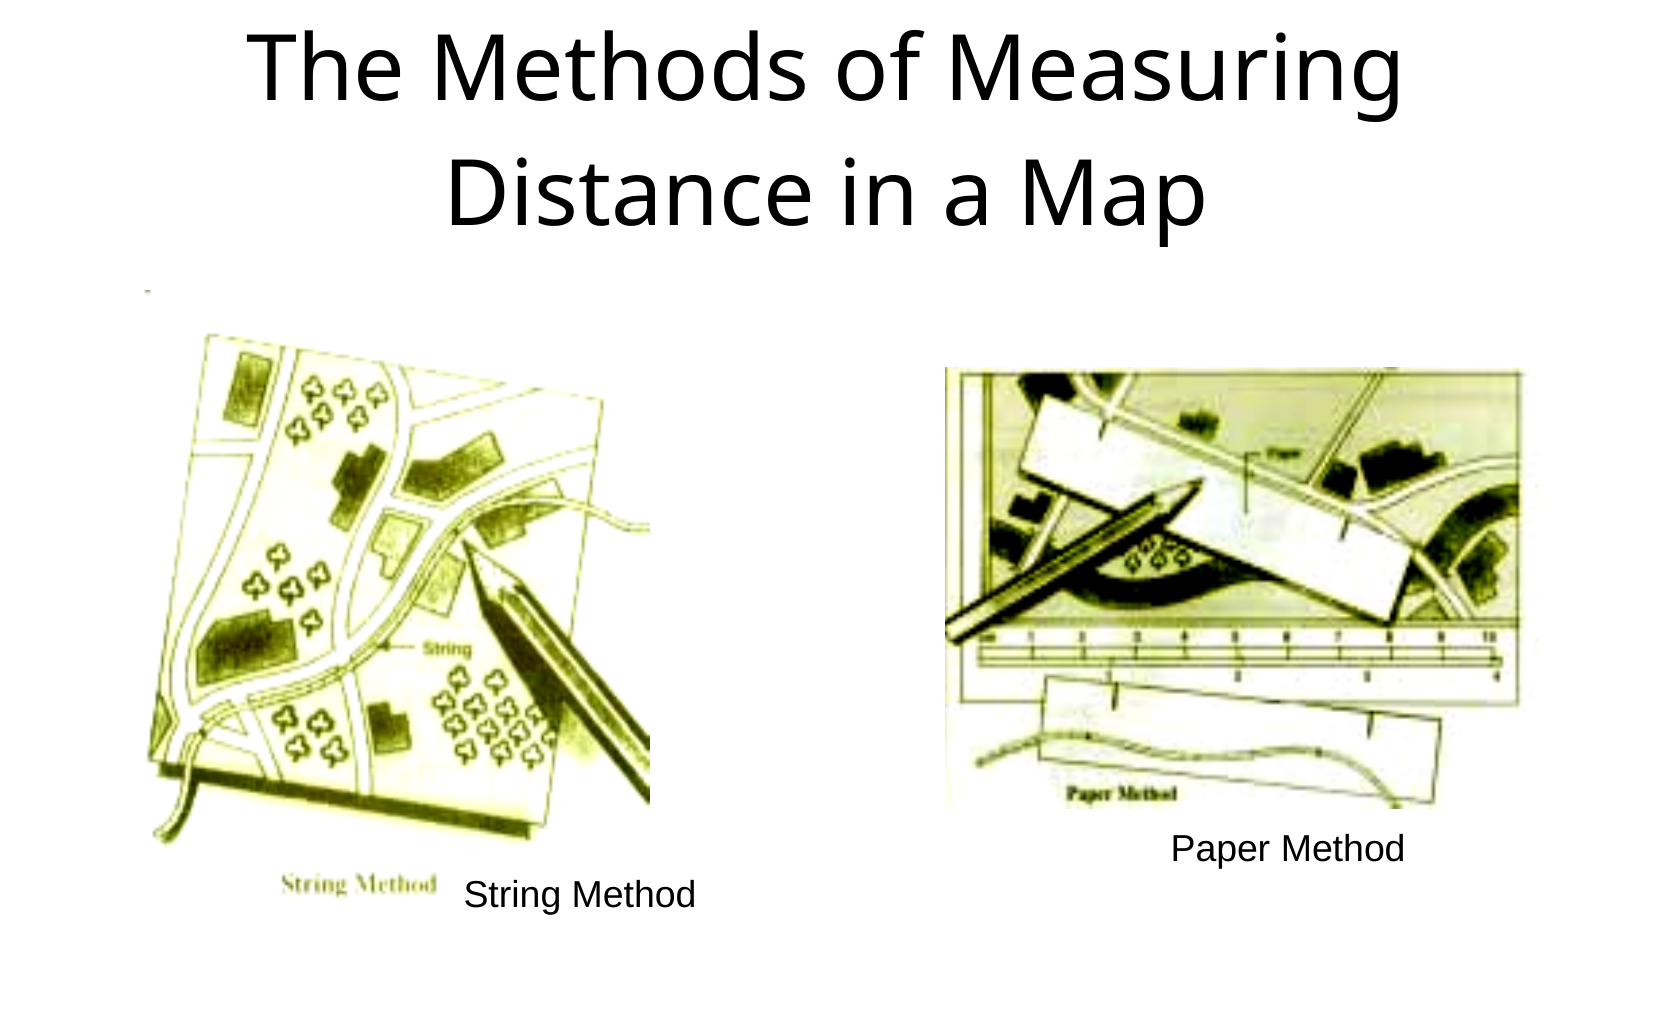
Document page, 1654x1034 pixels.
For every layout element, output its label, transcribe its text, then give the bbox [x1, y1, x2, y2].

picture [135, 290, 650, 904]
picture [945, 367, 1546, 809]
title The Methods of Measuring Distance in a Map [82, 14, 1571, 241]
text_box String Method [448, 866, 733, 934]
text_box Paper Method [1155, 820, 1424, 886]
